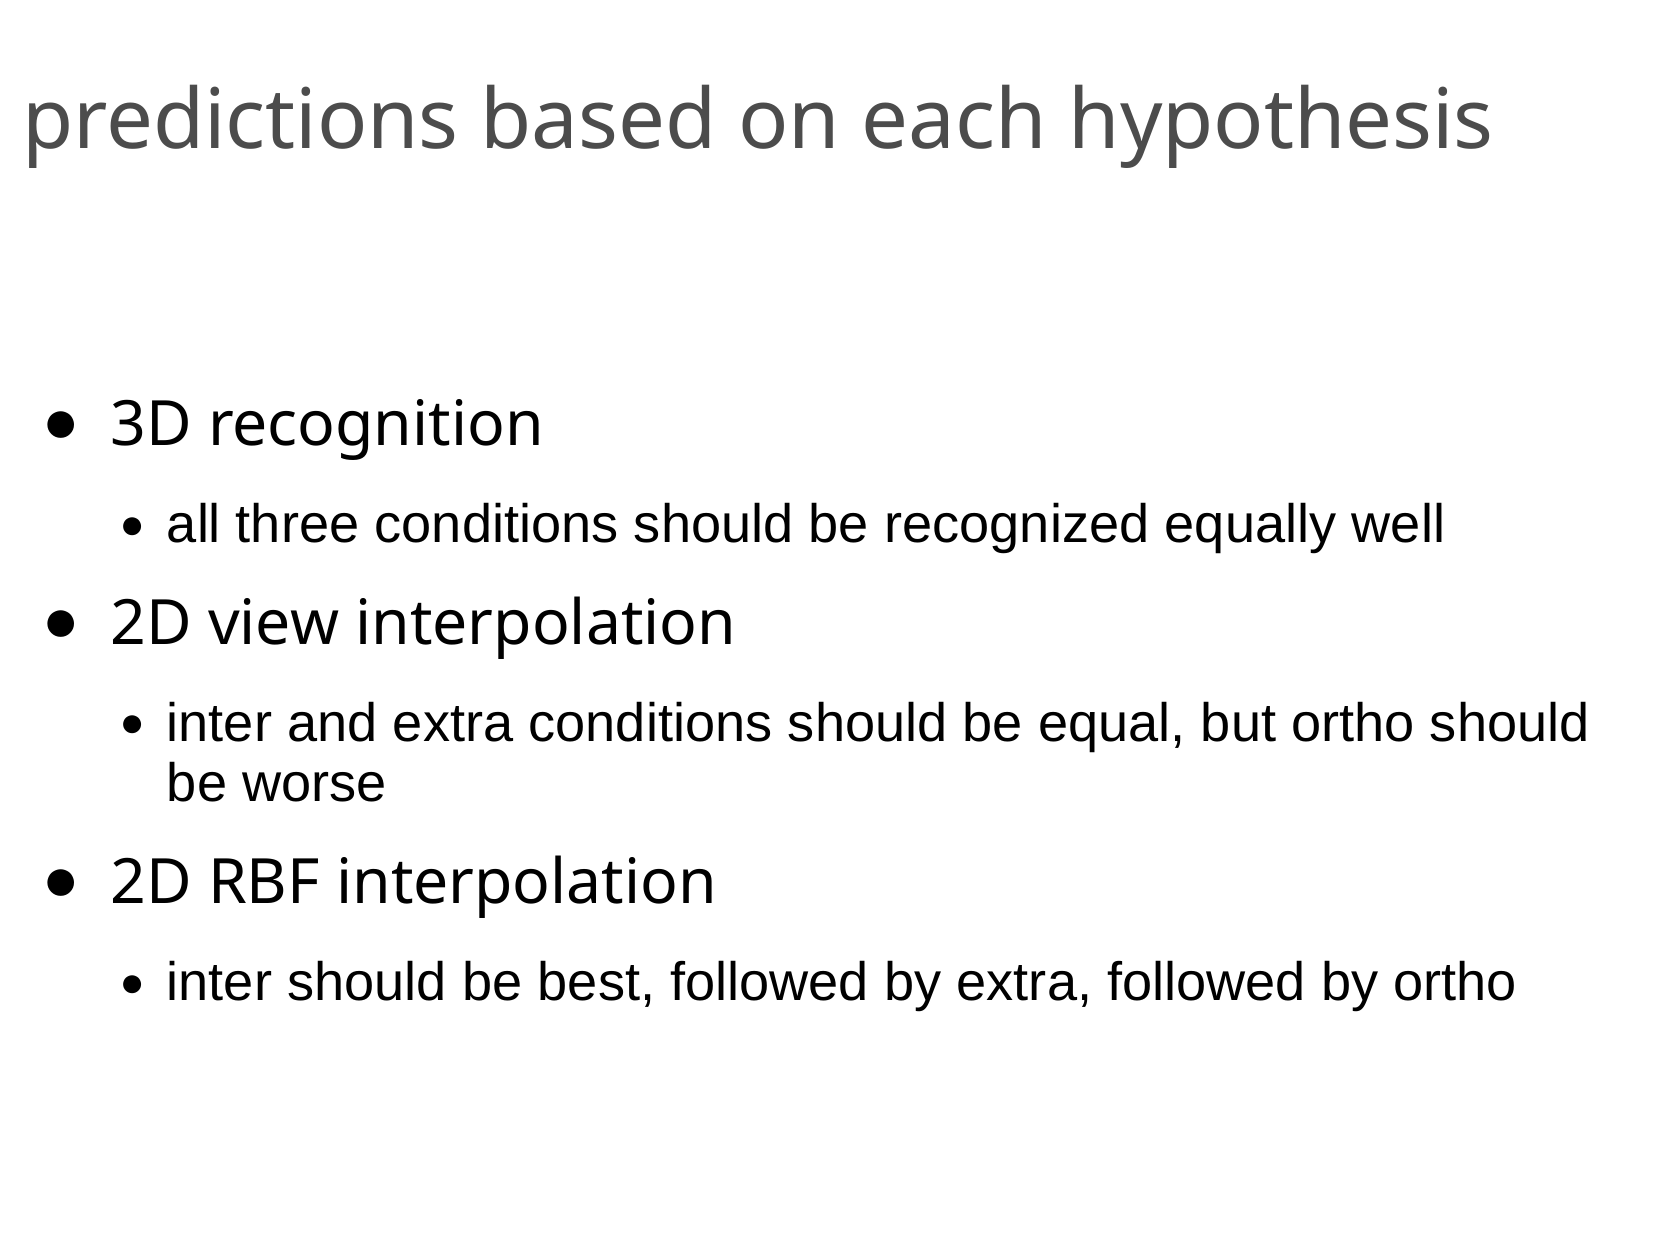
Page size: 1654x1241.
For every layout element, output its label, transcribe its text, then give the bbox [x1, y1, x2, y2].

title predictions based on each hypothesis [22, 0, 1654, 234]
list 3D recognition all three conditions should be recognized equally well 2D view interpolation inter and extra conditions should be equal, but ortho should be worse 2D RBF interpolation inter should be best, followed by extra, followed by ortho [25, 226, 1654, 1166]
